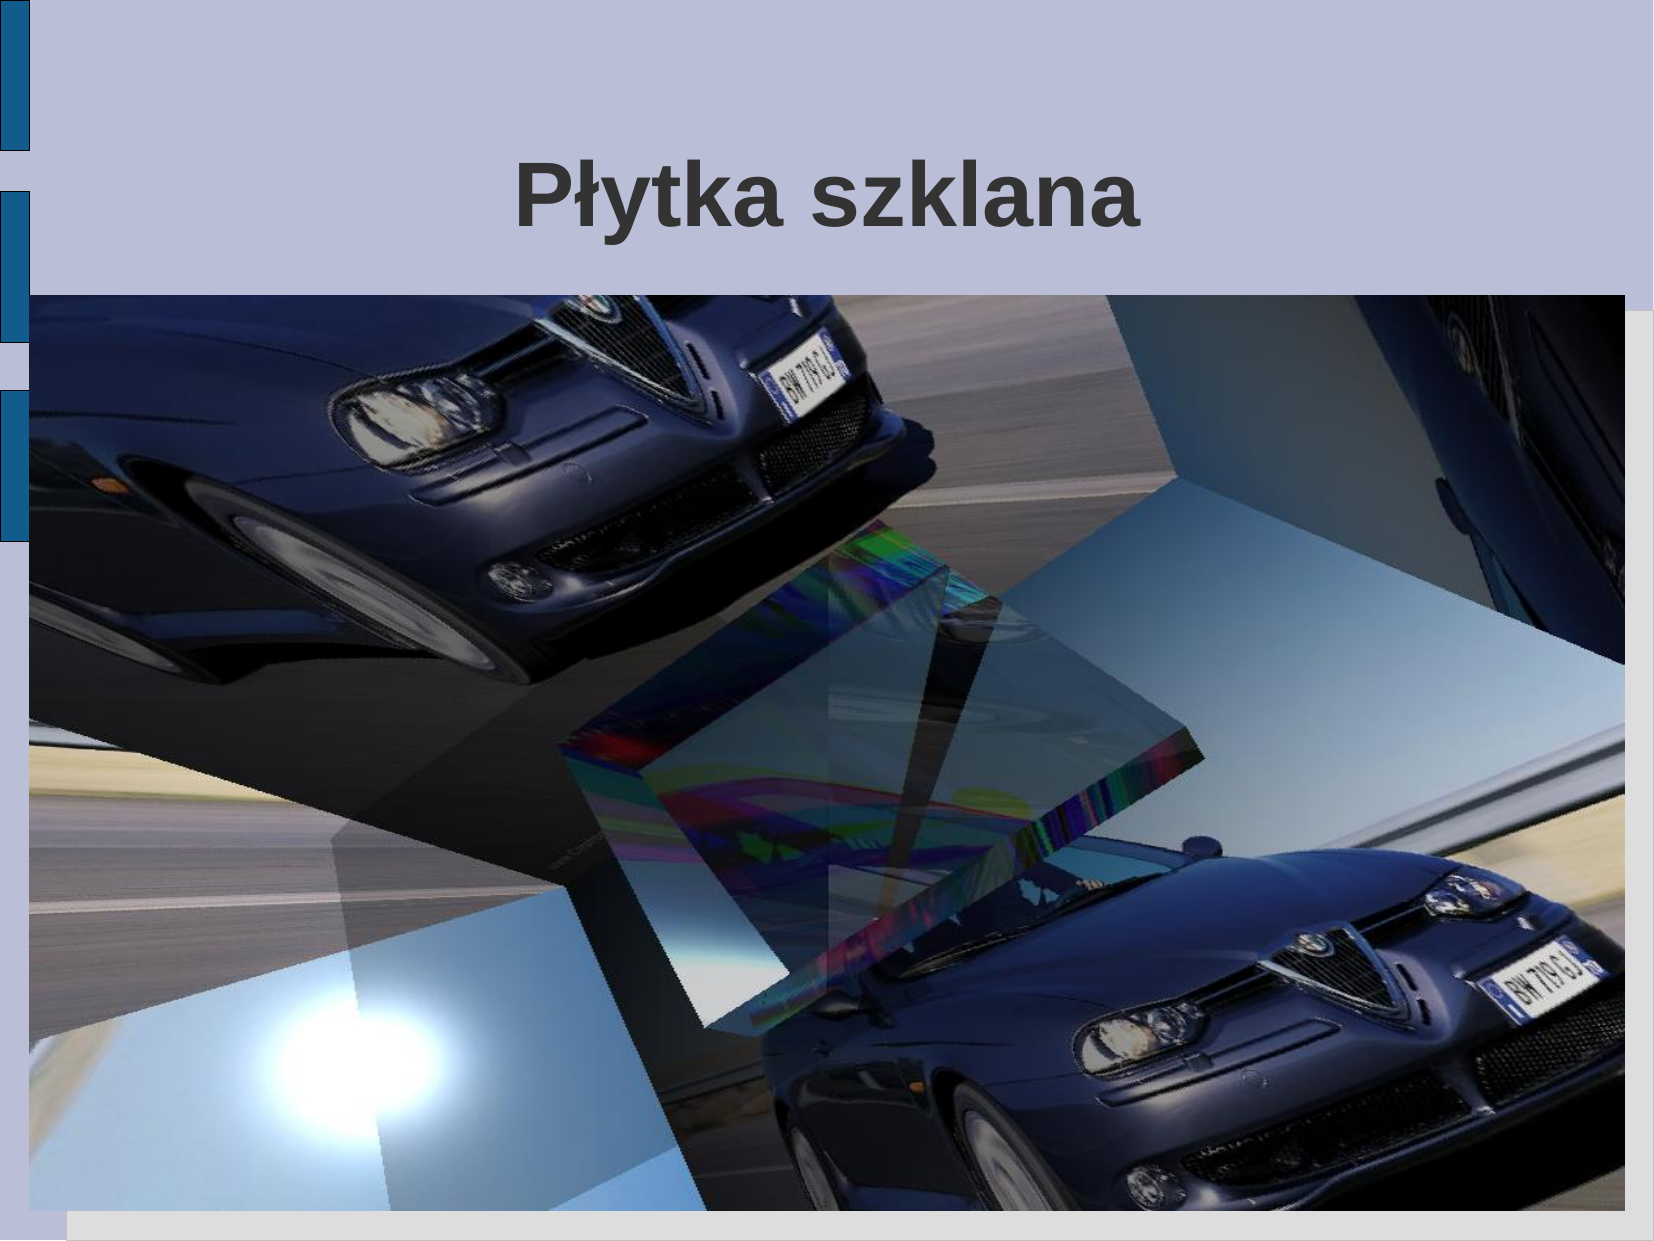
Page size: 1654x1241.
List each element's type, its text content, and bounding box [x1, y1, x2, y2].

picture [29, 295, 1625, 1211]
title Płytka szklana [121, 91, 1534, 295]
